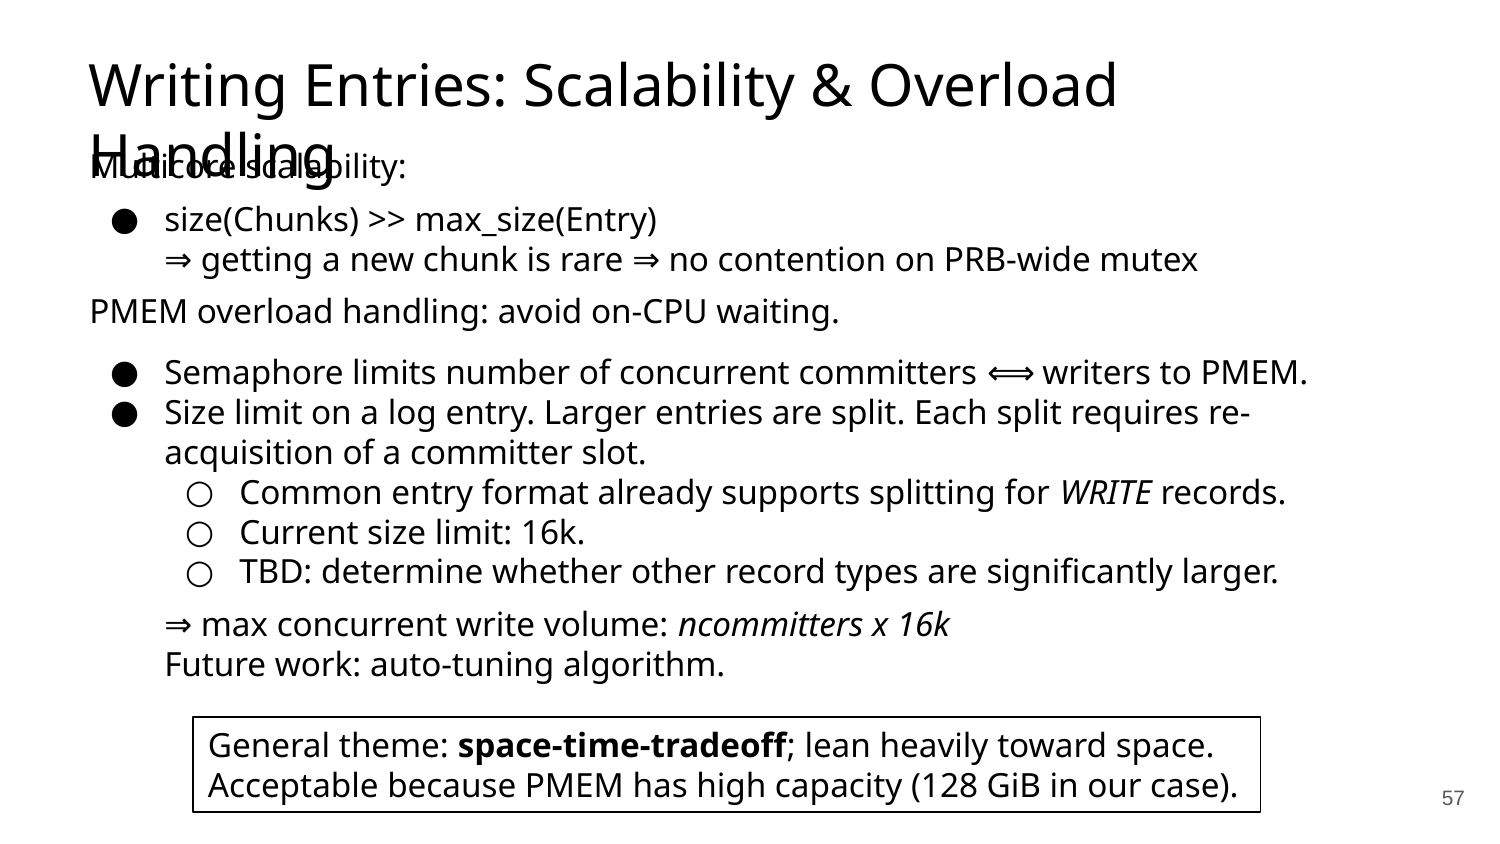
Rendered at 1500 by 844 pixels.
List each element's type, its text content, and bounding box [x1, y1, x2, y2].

slide_number <number> [1389, 764, 1480, 830]
text_box Multicore scalability: size(Chunks) >> max_size(Entry) ⇒ getting a new chunk is rare ⇒ no contention on PRB-wide mutex PMEM overload handling: avoid on-CPU waiting. Semaphore limits number of concurrent committers ⟺ writers to PMEM. Size limit on a log entry. Larger entries are split. Each split requires re-acquisition of a committer slot. Common entry format already supports splitting for WRITE records. Current size limit: 16k. TBD: determine whether other record types are significantly larger. ⇒ max concurrent write volume: ncommitters x 16k Future work: auto-tuning algorithm. [74, 130, 1404, 691]
text_box General theme: space-time-tradeoff; lean heavily toward space. Acceptable because PMEM has high capacity (128 GiB in our case). [192, 716, 1261, 813]
title Writing Entries: Scalability & Overload Handling [73, 33, 1390, 165]
